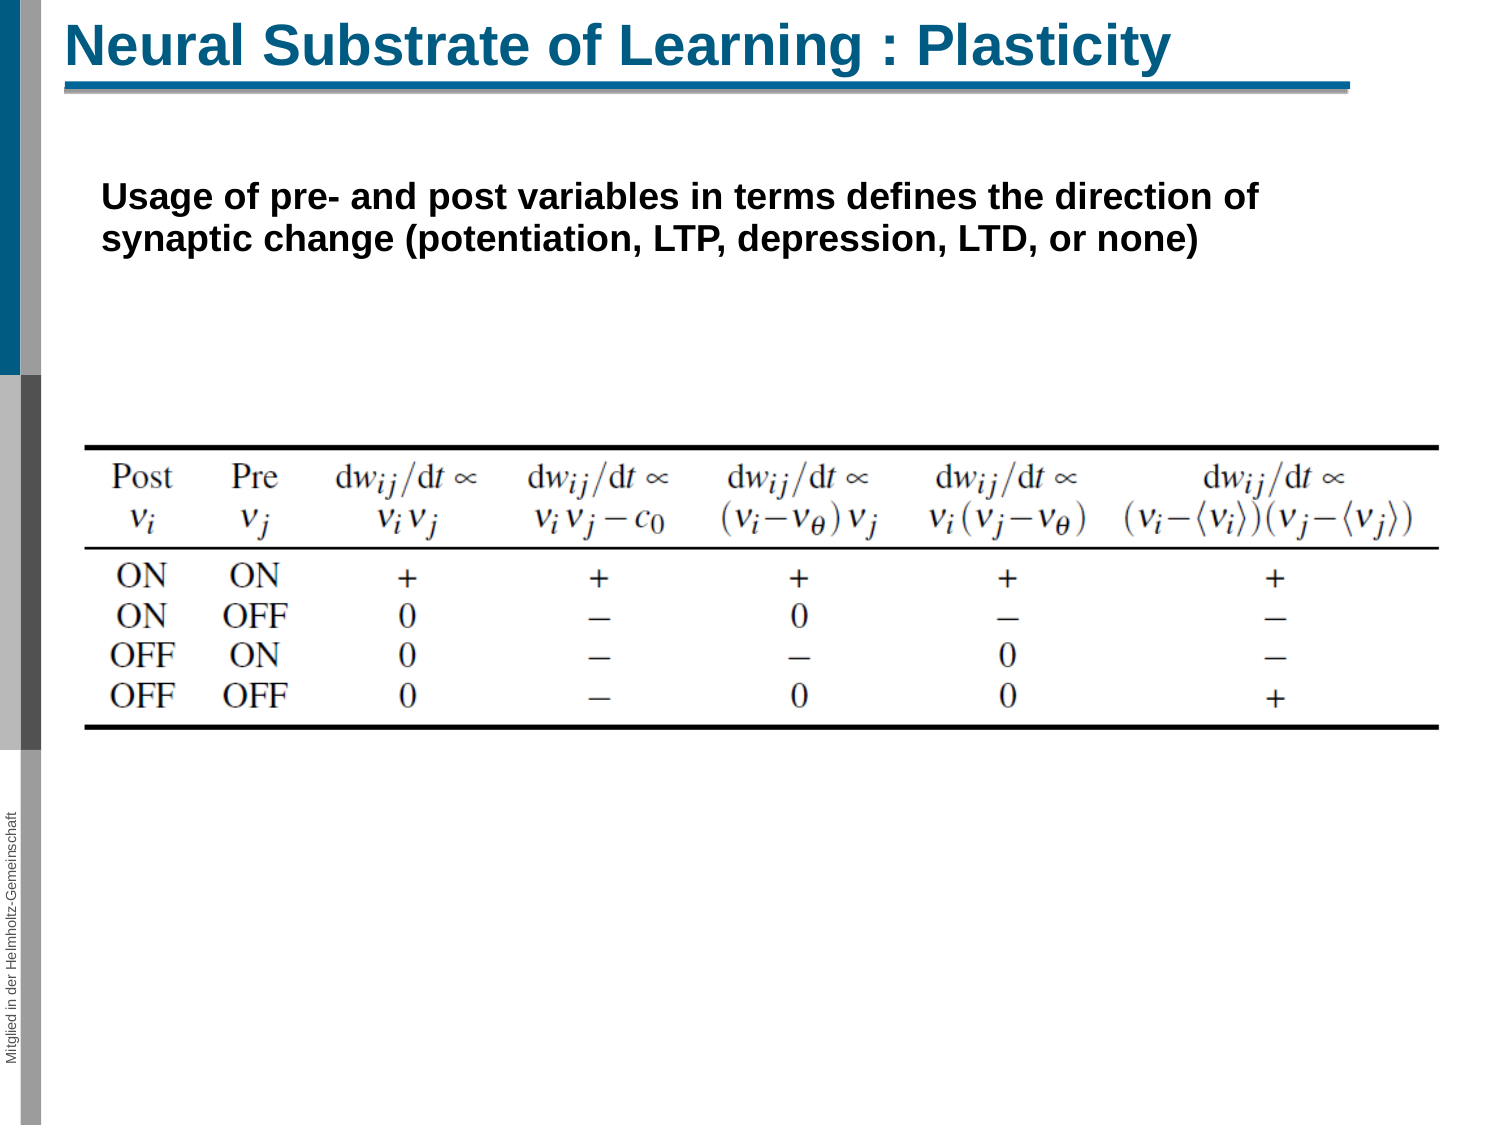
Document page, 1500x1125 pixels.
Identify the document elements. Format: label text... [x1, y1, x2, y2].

picture [60, 419, 1456, 747]
text_box Neural Substrate of Learning : Plasticity [64, 7, 1440, 102]
text_box Usage of pre- and post variables in terms defines the direction of synaptic change (potentiation, LTP, depression, LTD, or none) [86, 168, 1276, 267]
